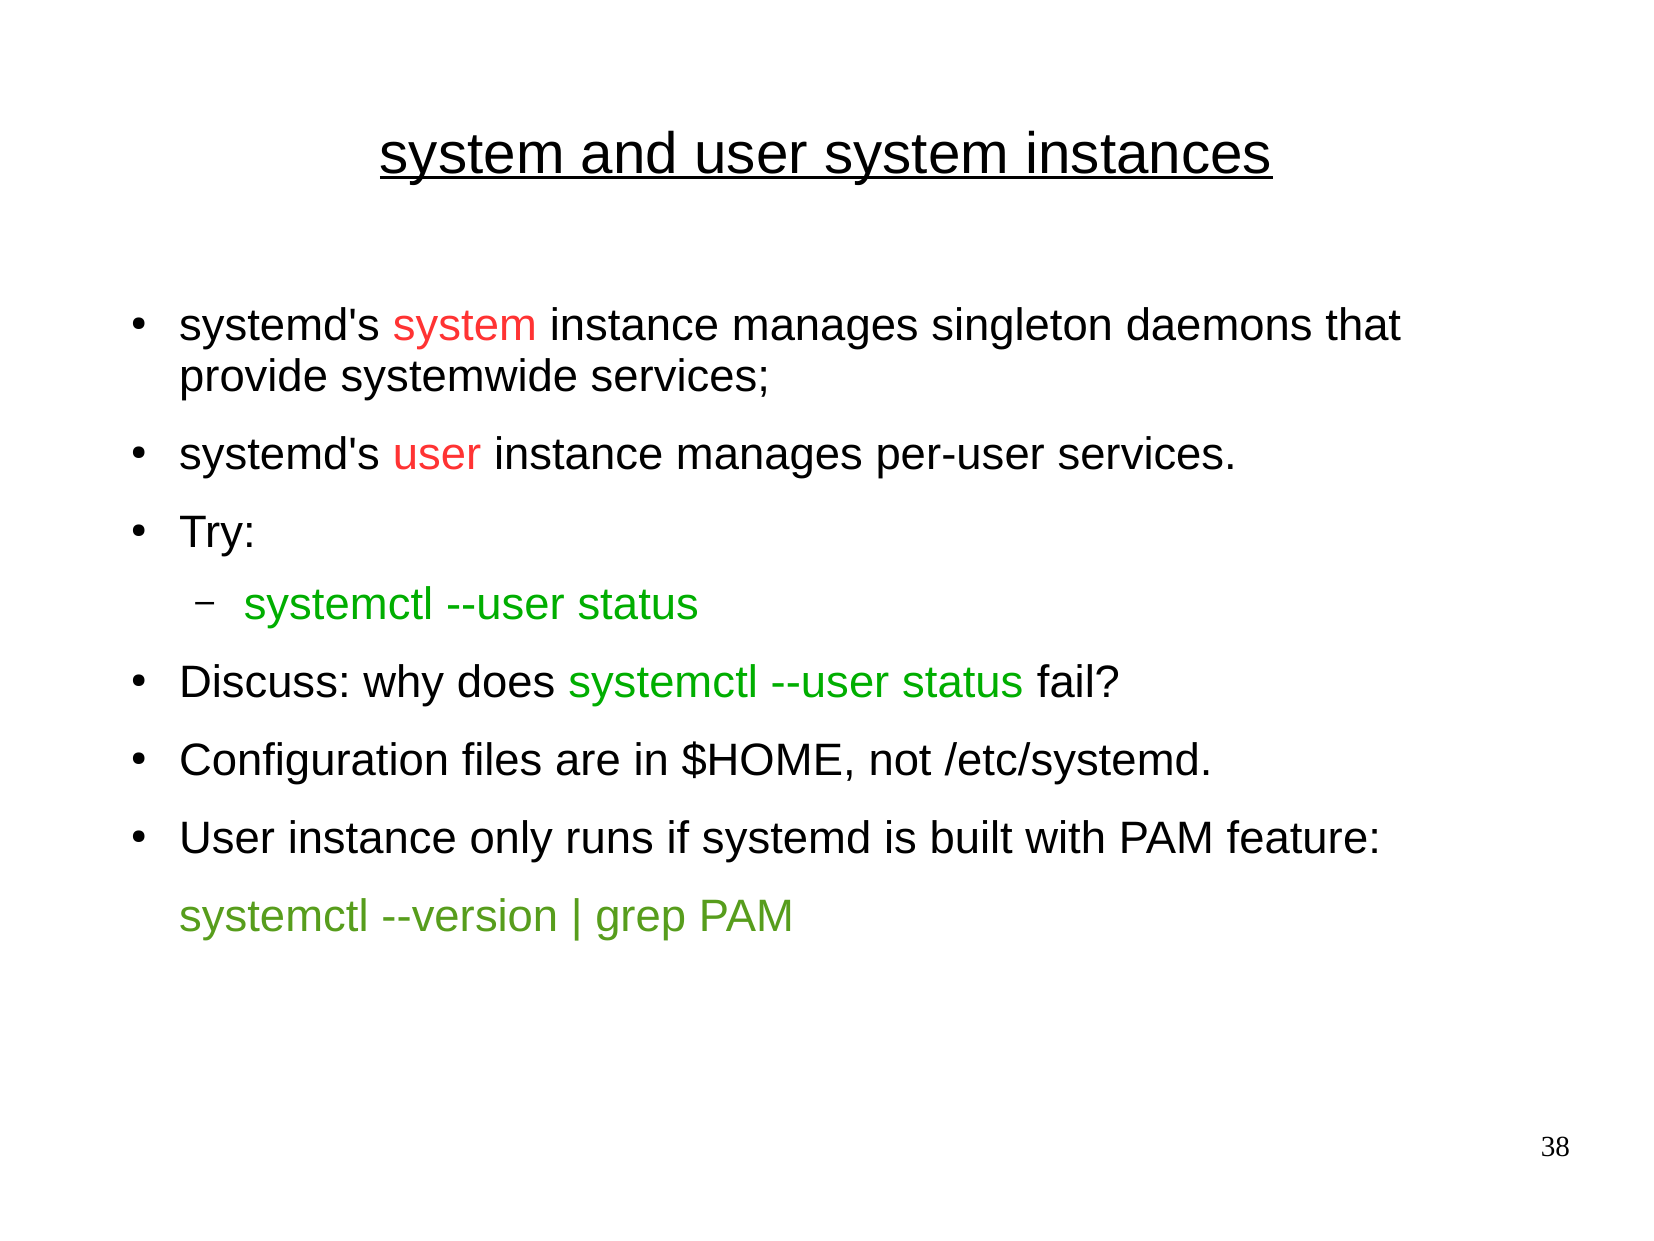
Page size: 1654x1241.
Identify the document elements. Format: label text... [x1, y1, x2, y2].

list systemd's system instance manages singleton daemons that provide systemwide services; systemd's user instance manages per-user services. Try: systemctl --user status Discuss: why does systemctl --user status fail? Configuration files are in $HOME, not /etc/systemd. User instance only runs if systemd is built with PAM feature: systemctl --version | grep PAM [114, 299, 1539, 942]
title system and user system instances [82, 49, 1571, 257]
